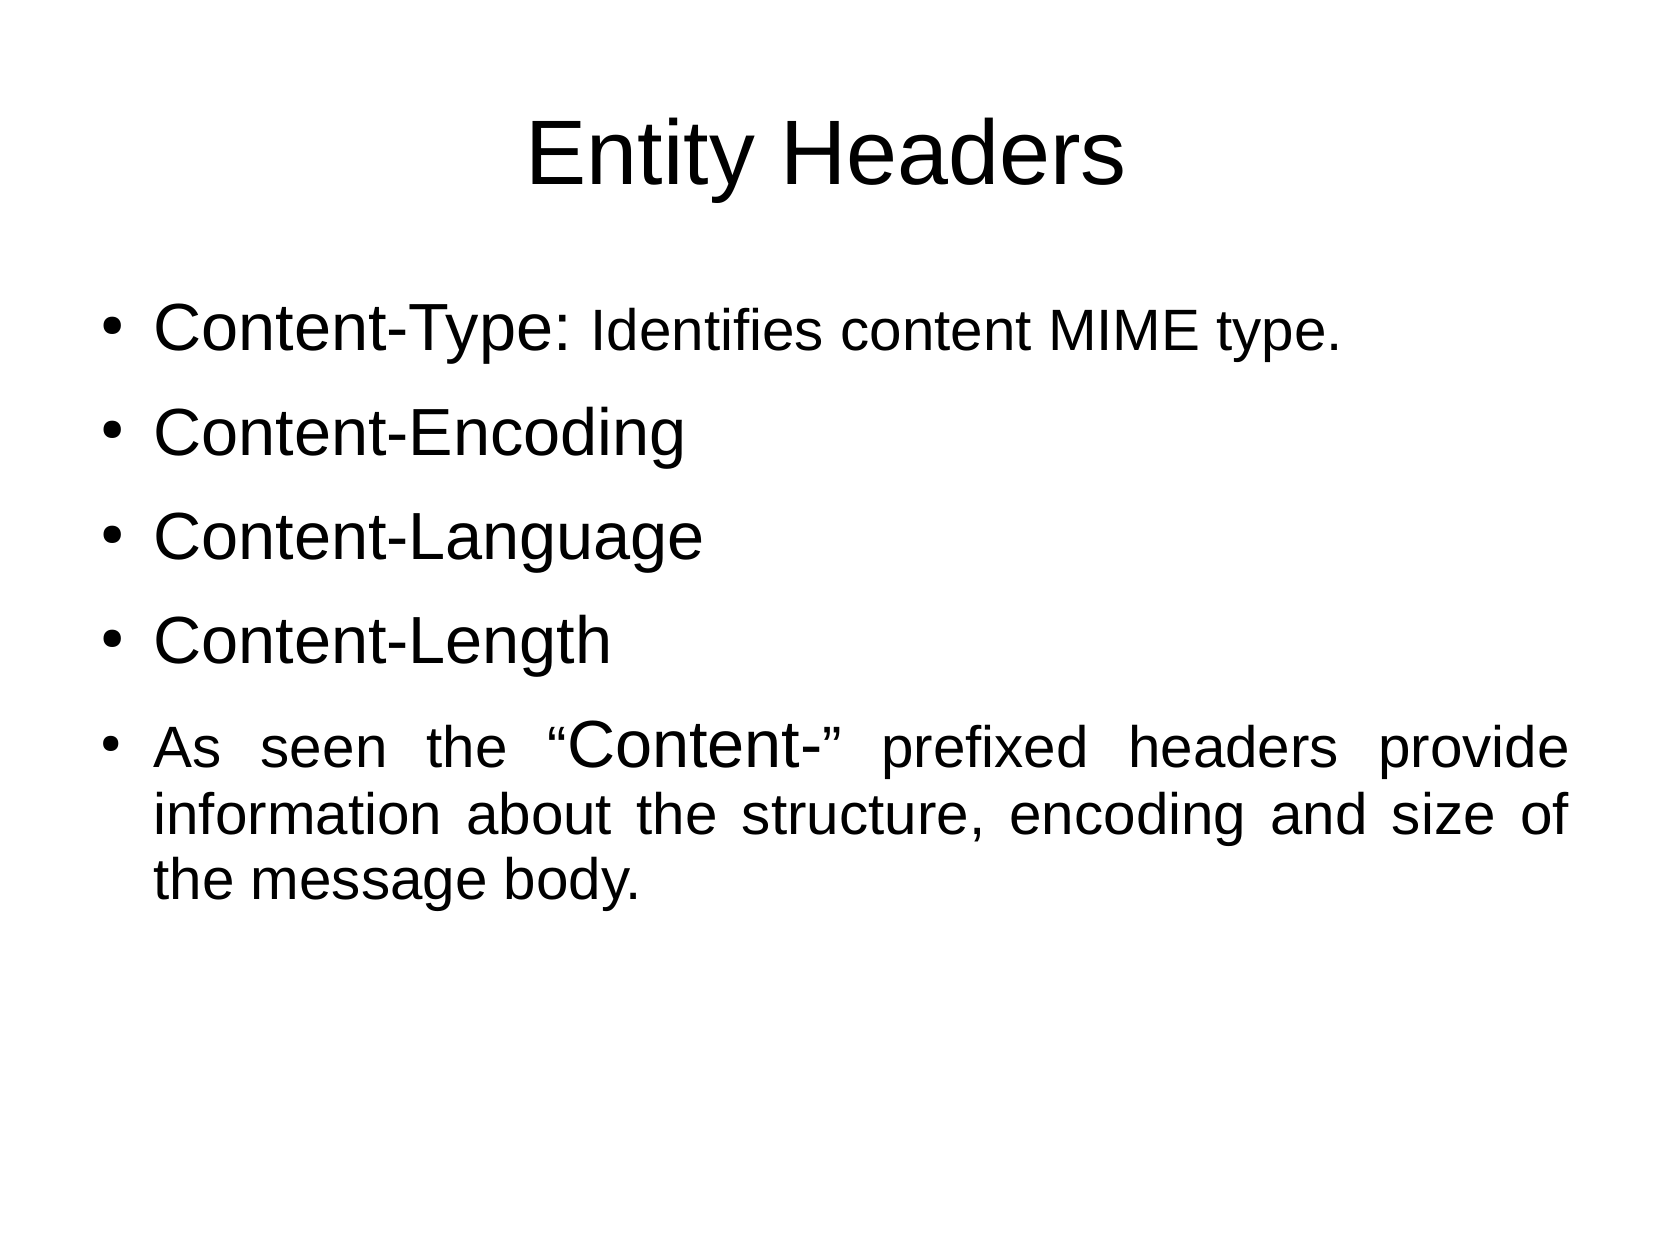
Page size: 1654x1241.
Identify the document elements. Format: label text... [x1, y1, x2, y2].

title Entity Headers [82, 49, 1571, 257]
list Content-Type: Identifies content MIME type. Content-Encoding Content-Language Content-Length As seen the “Content-” prefixed headers provide information about the structure, encoding and size of the message body. [82, 290, 1571, 1010]
